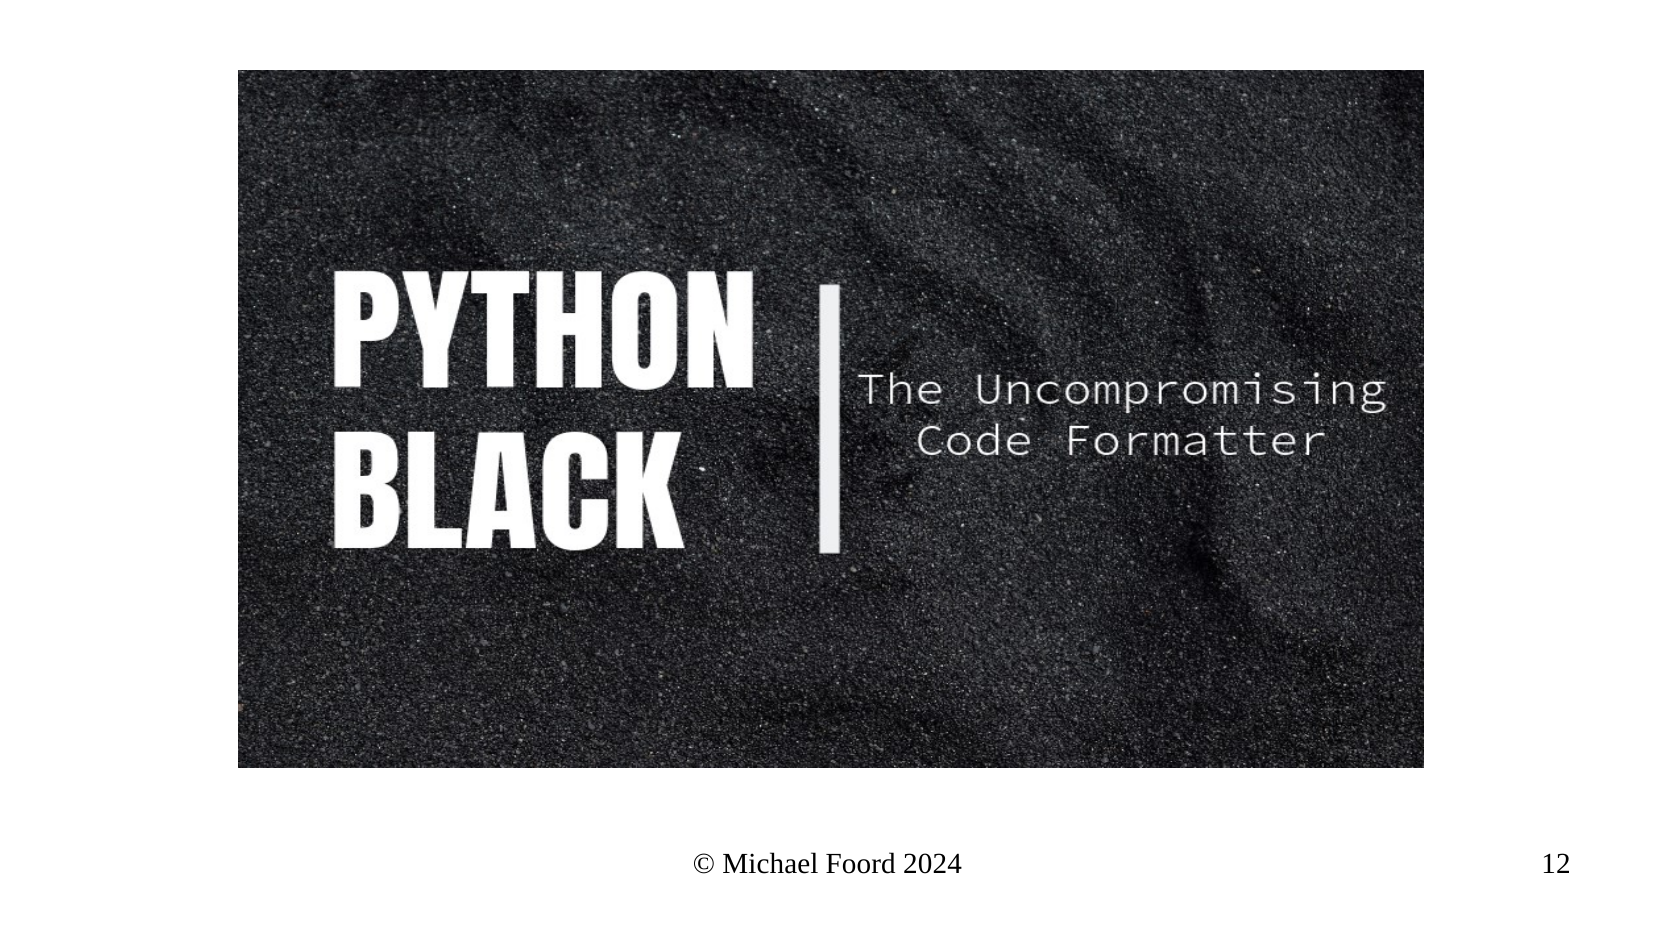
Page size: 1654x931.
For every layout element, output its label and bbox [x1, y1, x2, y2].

picture [229, 70, 1424, 768]
